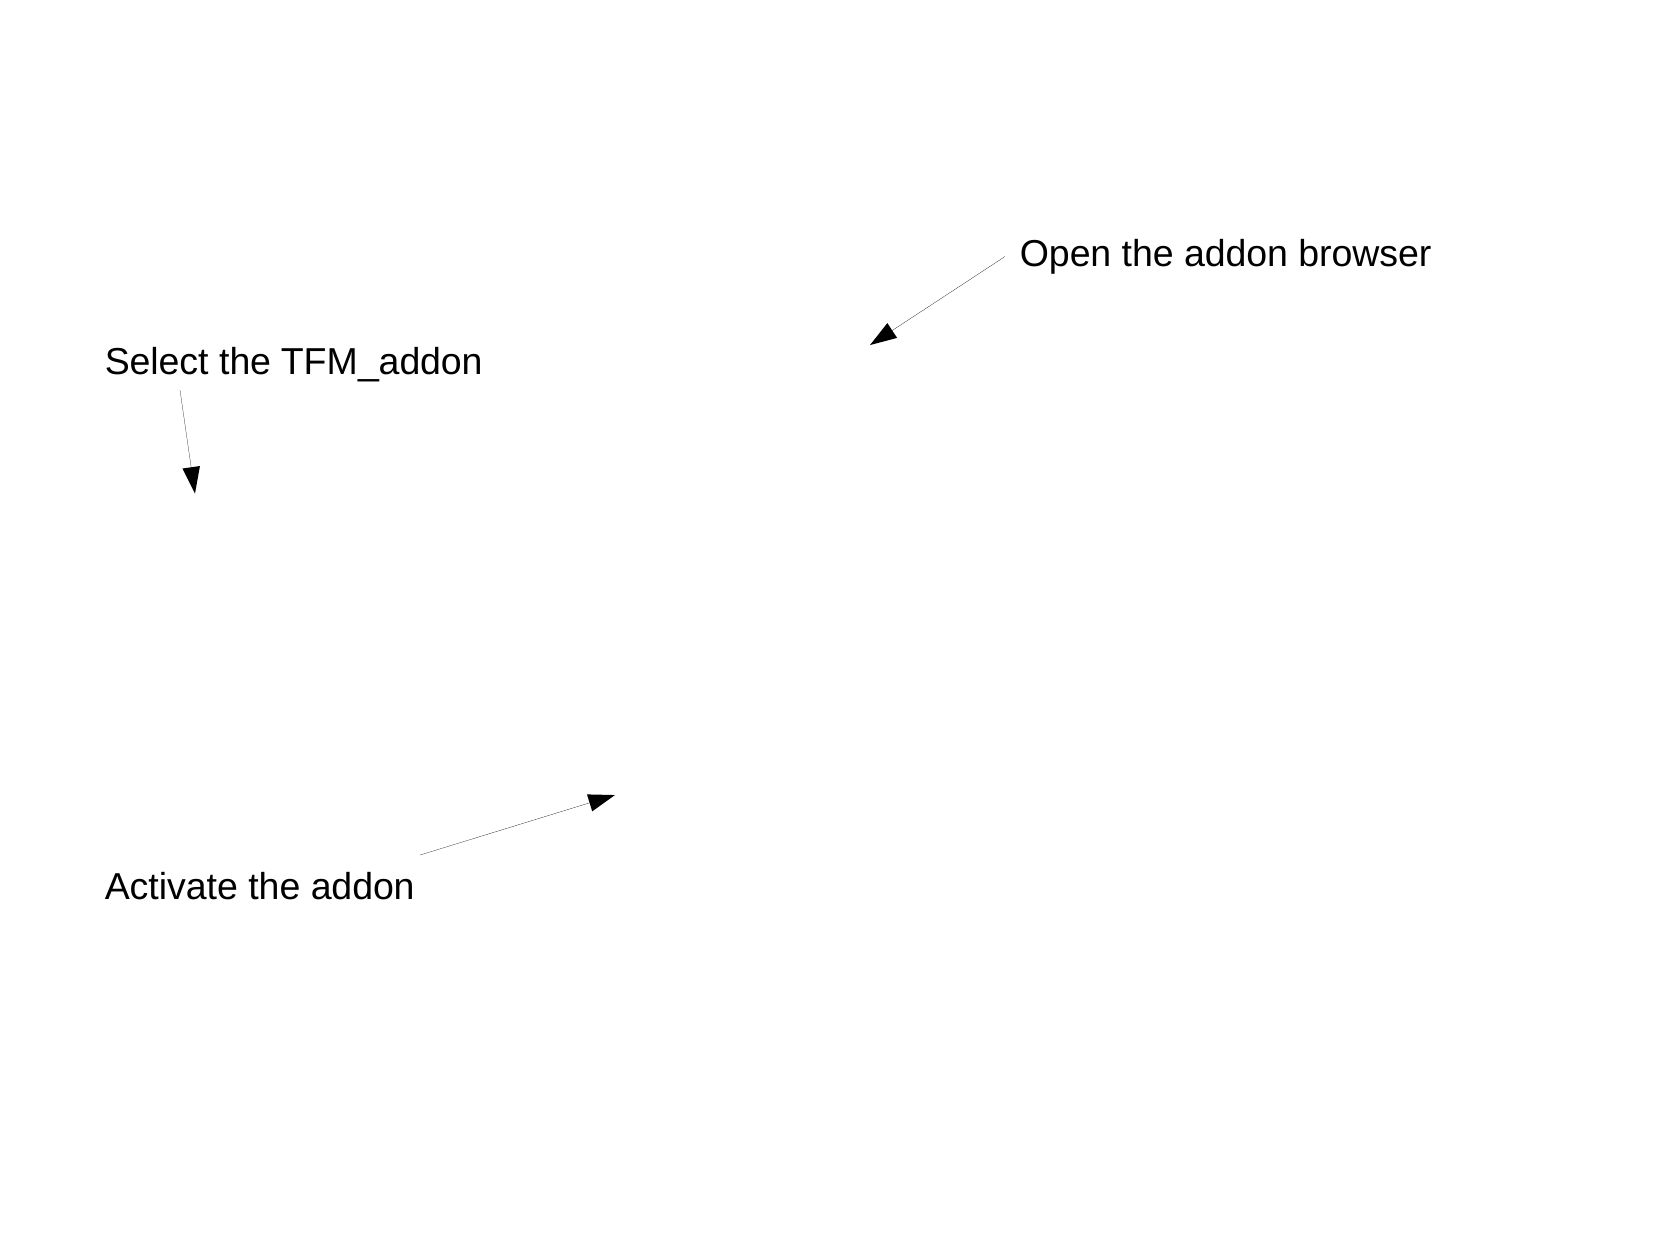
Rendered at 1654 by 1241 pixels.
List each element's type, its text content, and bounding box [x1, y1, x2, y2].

text_box Select the TFM_addon [90, 333, 679, 391]
text_box Activate the addon [90, 858, 679, 916]
picture [90, 315, 1321, 961]
text_box Open the addon browser [1005, 225, 1594, 282]
